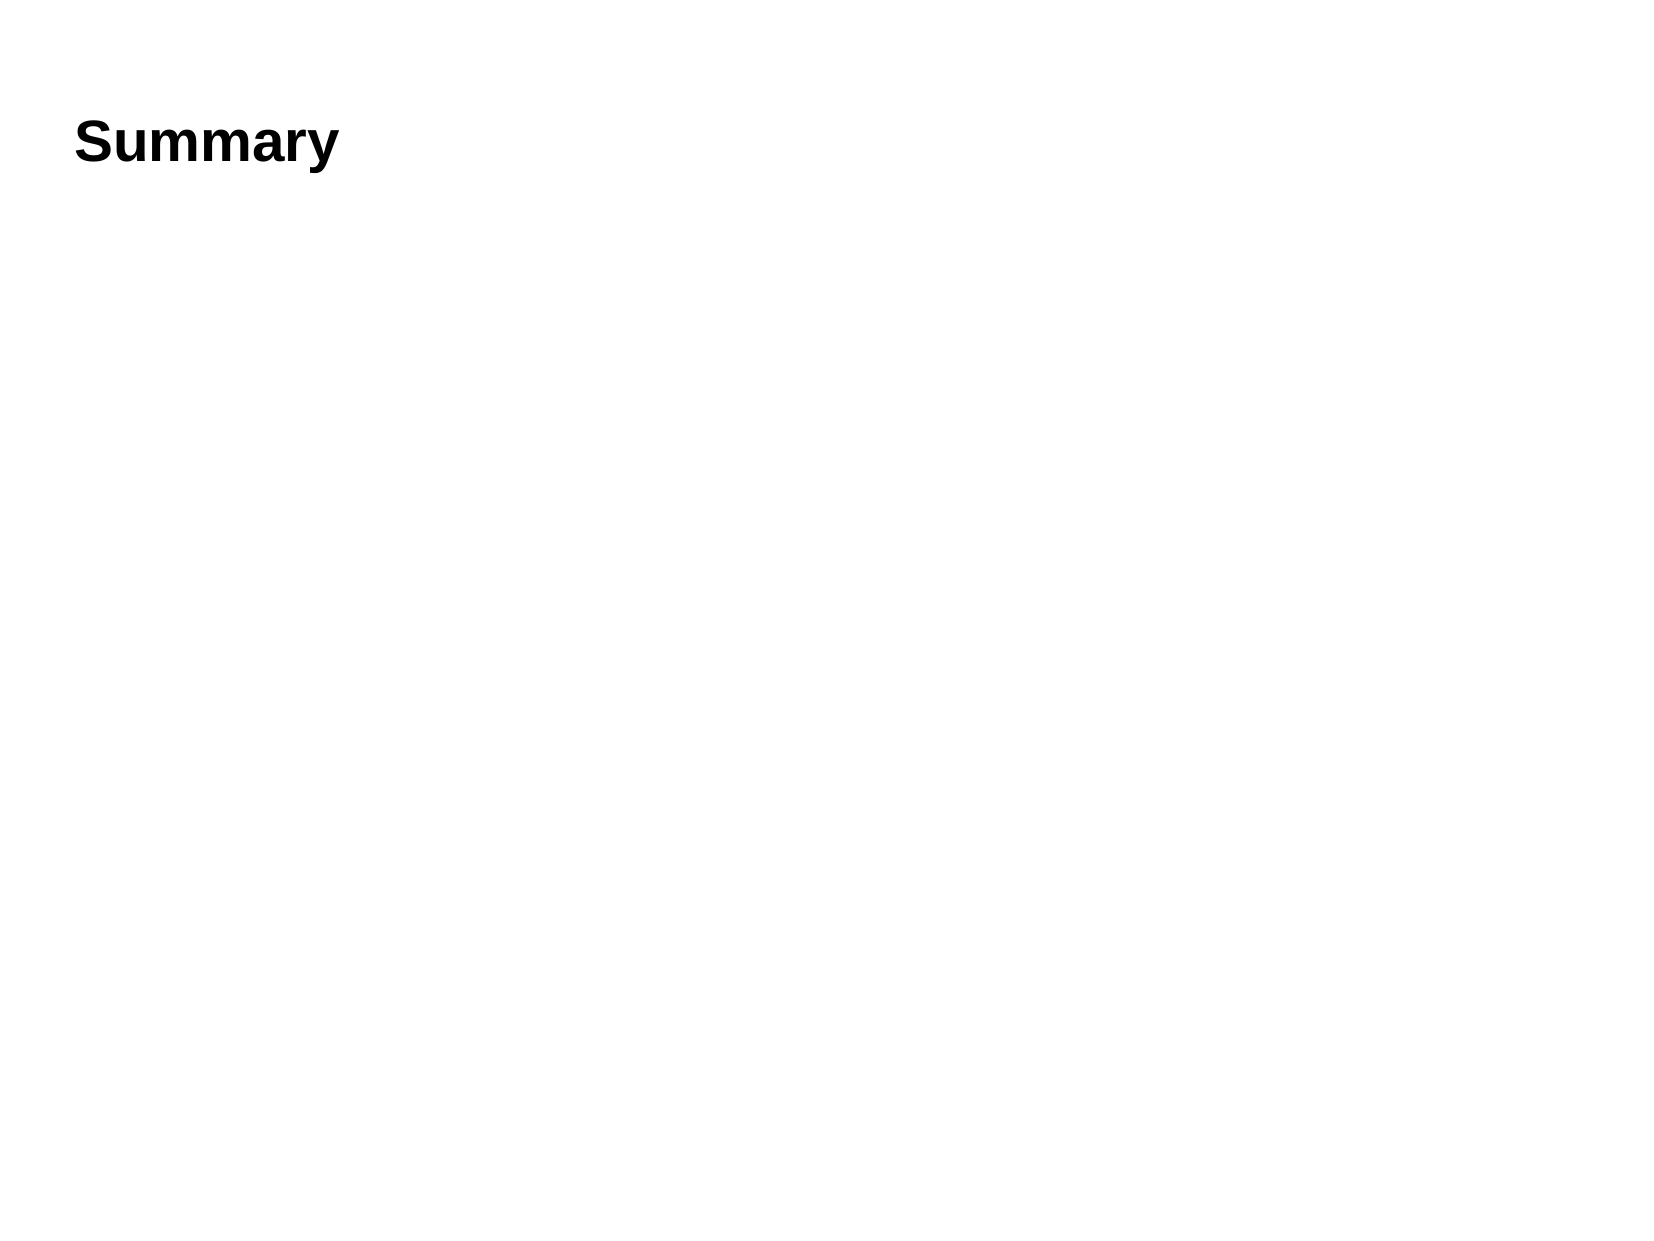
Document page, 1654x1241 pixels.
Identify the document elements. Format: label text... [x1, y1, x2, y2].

text_box Summary [60, 101, 1531, 182]
